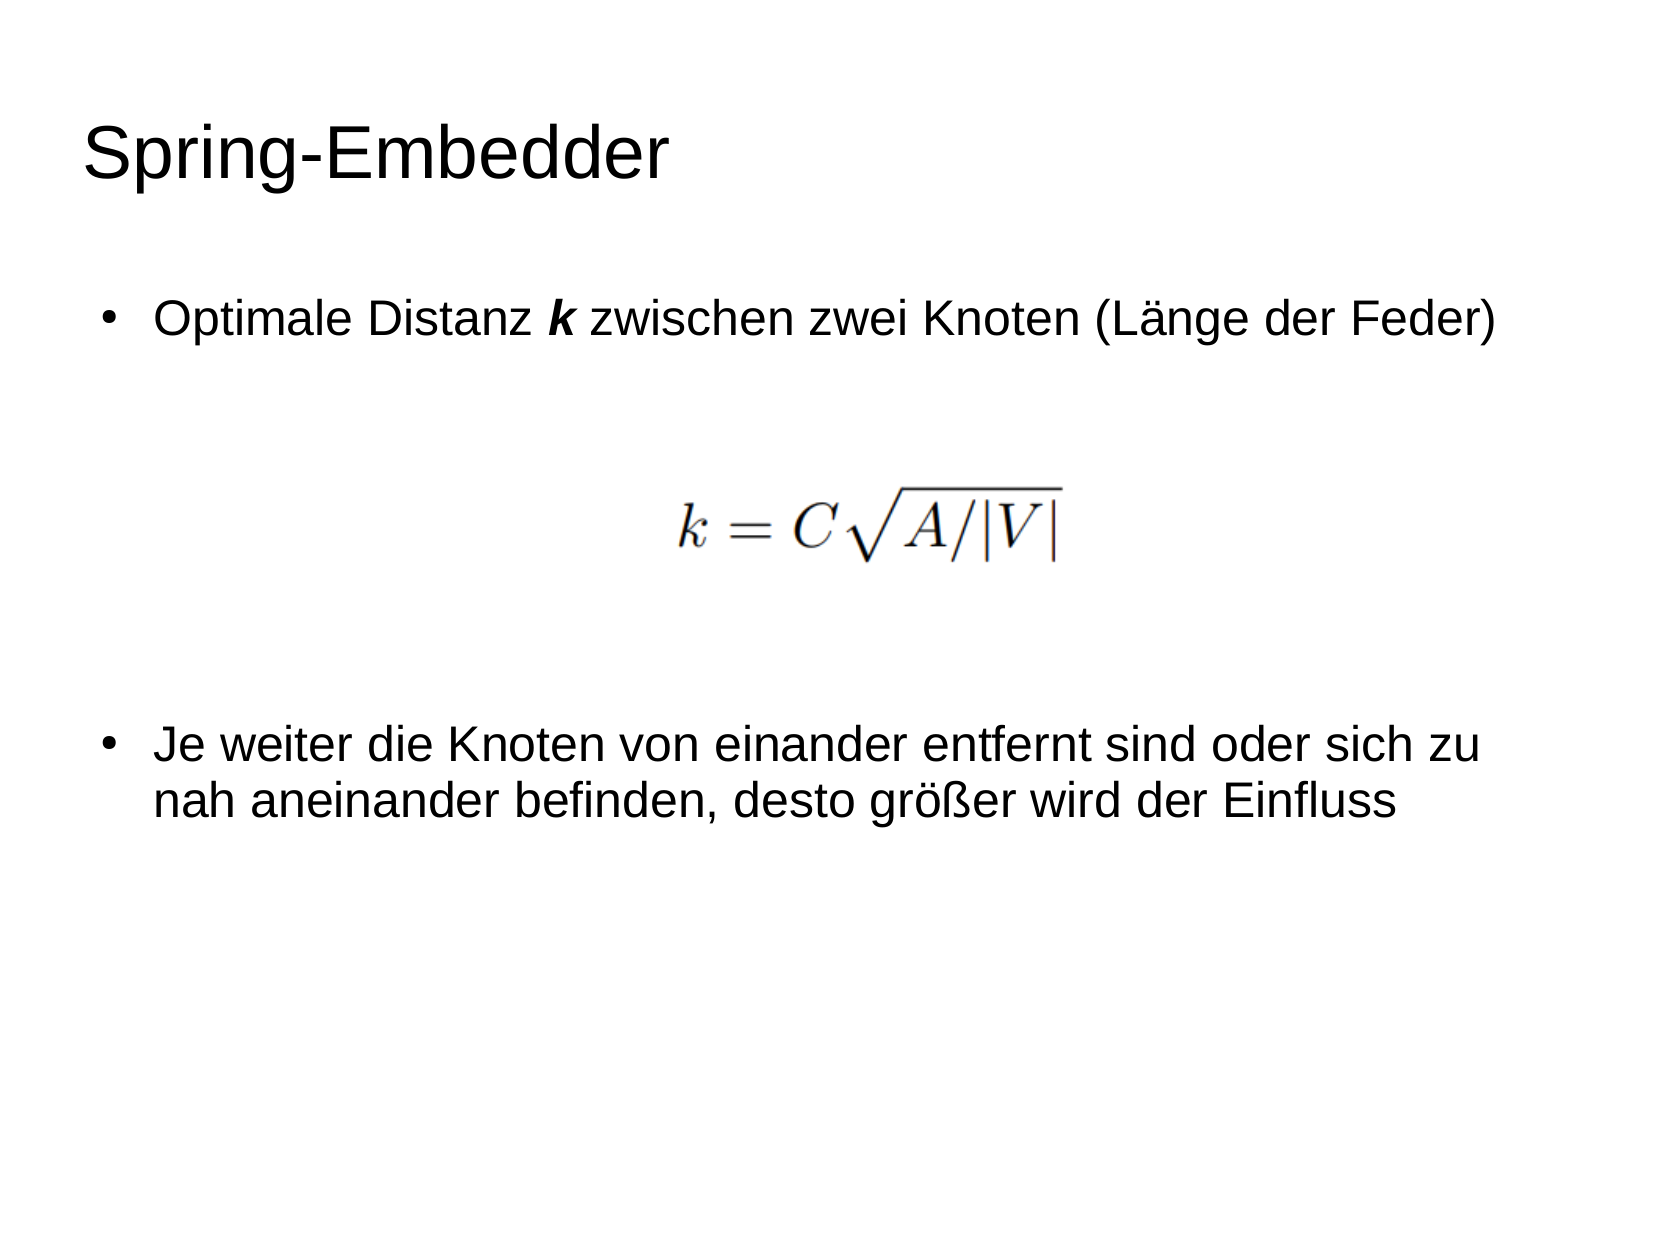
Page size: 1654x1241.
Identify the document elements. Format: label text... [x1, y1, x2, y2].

list Optimale Distanz k zwischen zwei Knoten (Länge der Feder) Je weiter die Knoten von einander entfernt sind oder sich zu nah aneinander befinden, desto größer wird der Einfluss [82, 290, 1571, 1109]
title Spring-Embedder [82, 49, 1571, 257]
picture [470, 354, 1229, 711]
